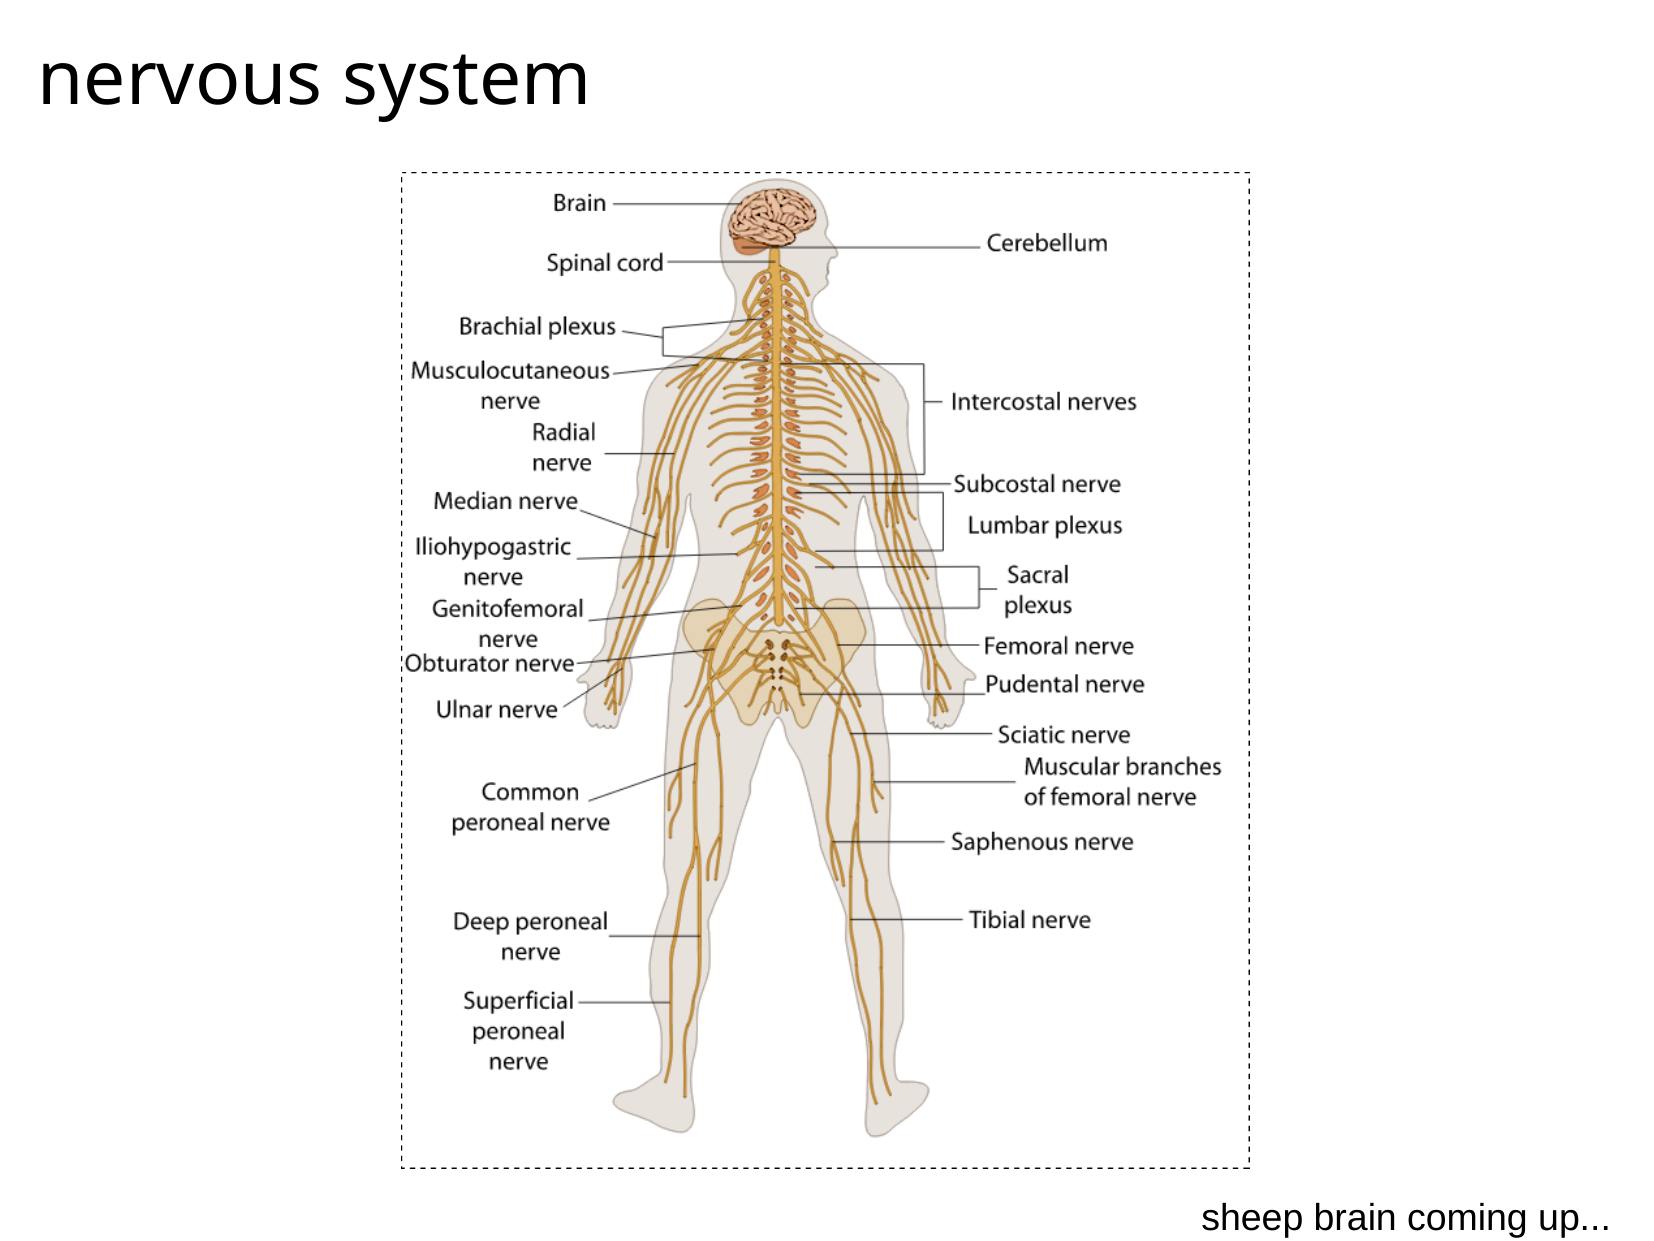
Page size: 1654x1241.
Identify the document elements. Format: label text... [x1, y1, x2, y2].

picture [401, 172, 1250, 1169]
text_box sheep brain coming up... [1186, 1188, 1627, 1241]
title nervous system [37, 0, 1613, 151]
